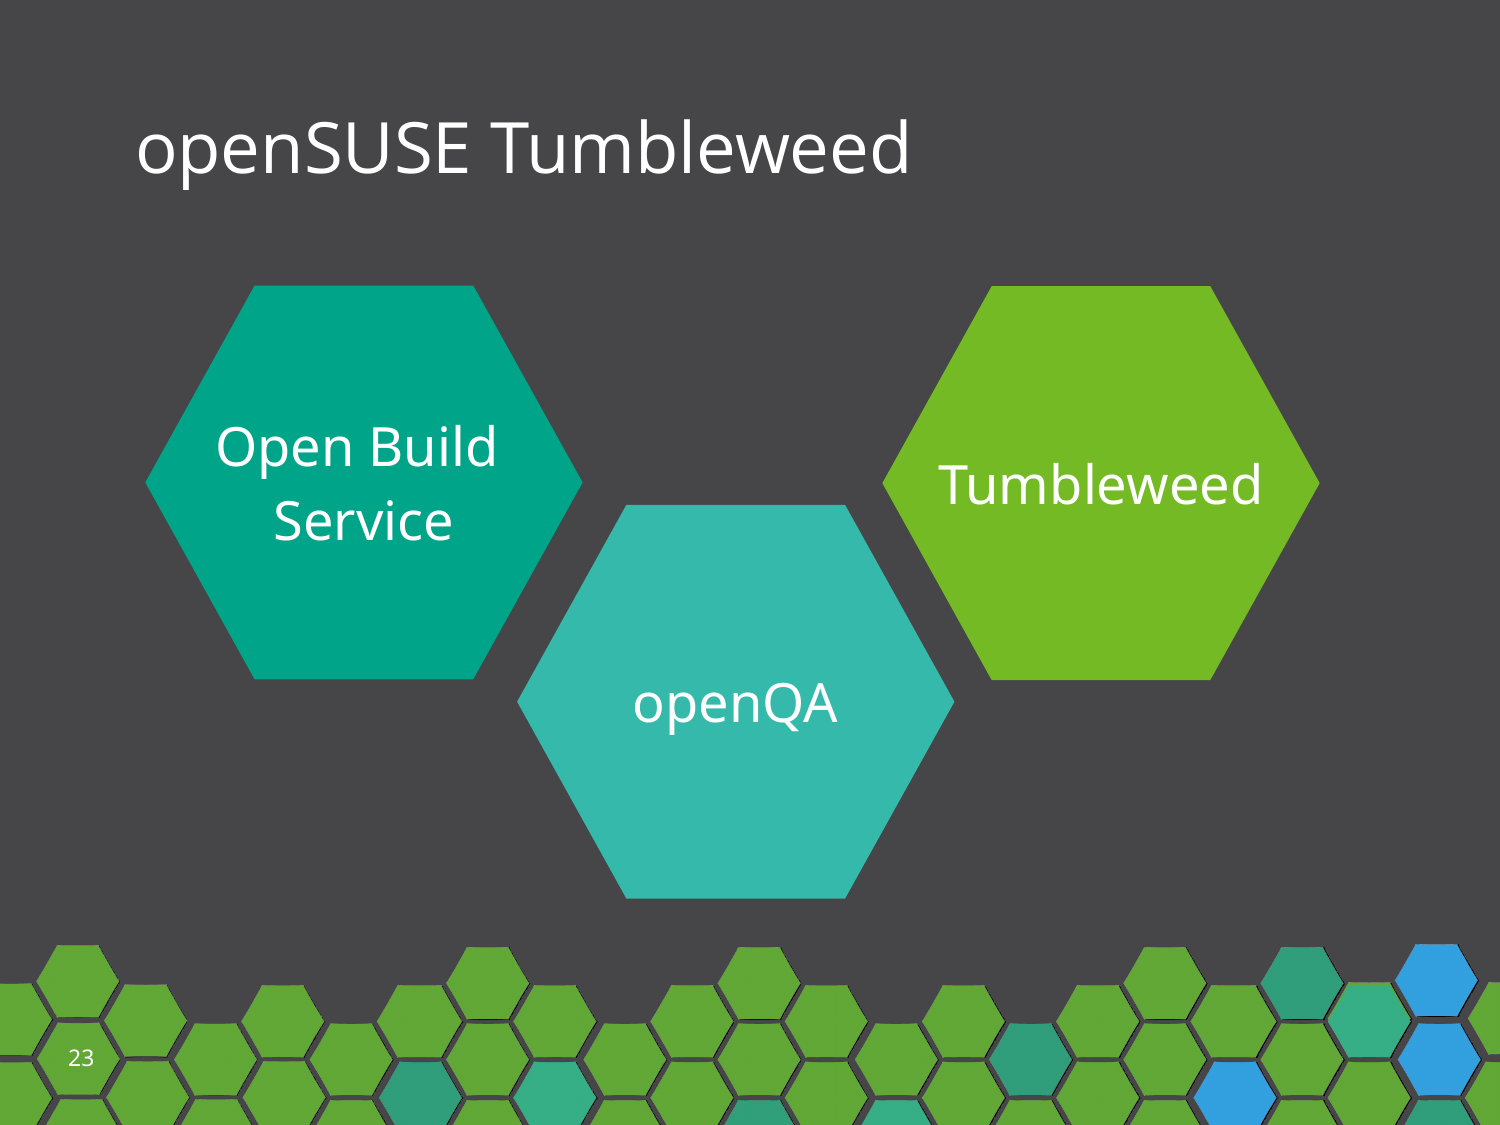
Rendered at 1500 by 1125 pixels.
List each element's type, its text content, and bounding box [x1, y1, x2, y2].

picture [0, 944, 1500, 1125]
text_box Open Build Service [145, 285, 583, 680]
text_box openQA [517, 504, 955, 899]
title openSUSE Tumbleweed [135, 65, 1372, 228]
text_box Tumbleweed [882, 286, 1320, 681]
